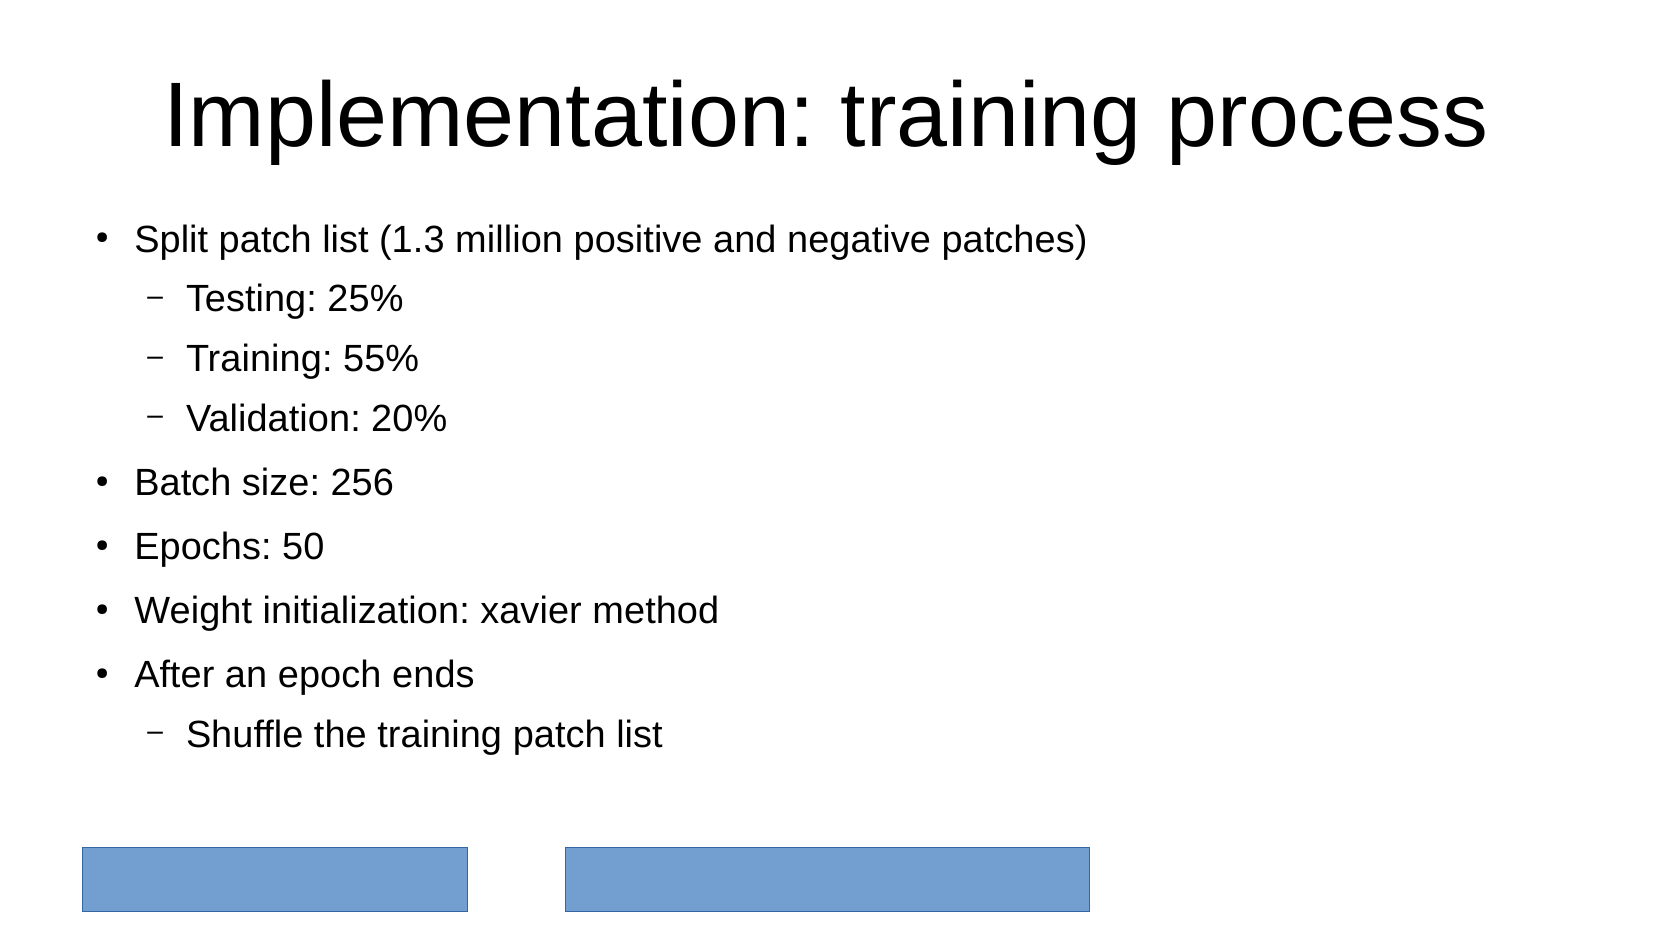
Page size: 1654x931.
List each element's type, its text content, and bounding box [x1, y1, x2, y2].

title Implementation: training process [82, 37, 1571, 193]
list Split patch list (1.3 million positive and negative patches) Testing: 25% Training: 55% Validation: 20% Batch size: 256 Epochs: 50 Weight initialization: xavier method After an epoch ends Shuffle the training patch list [82, 217, 1571, 758]
